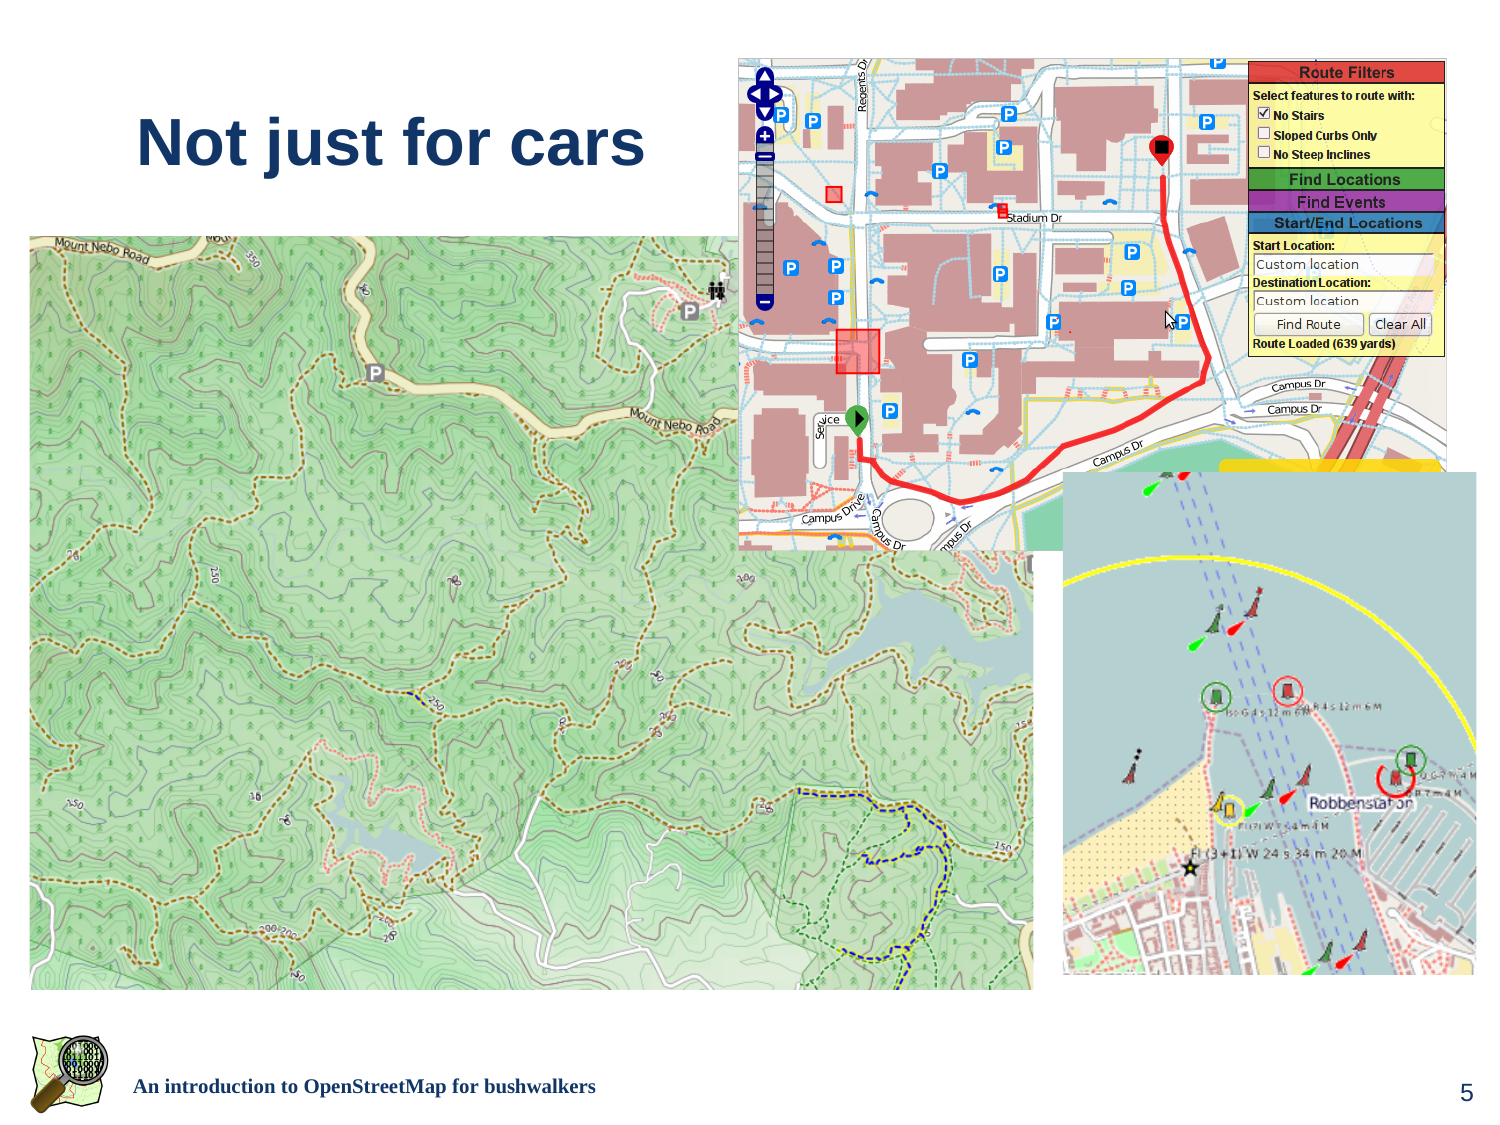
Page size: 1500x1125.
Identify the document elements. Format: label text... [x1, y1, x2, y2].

title Not just for cars [74, 44, 709, 233]
picture [29, 1033, 110, 1114]
picture [29, 58, 1477, 990]
